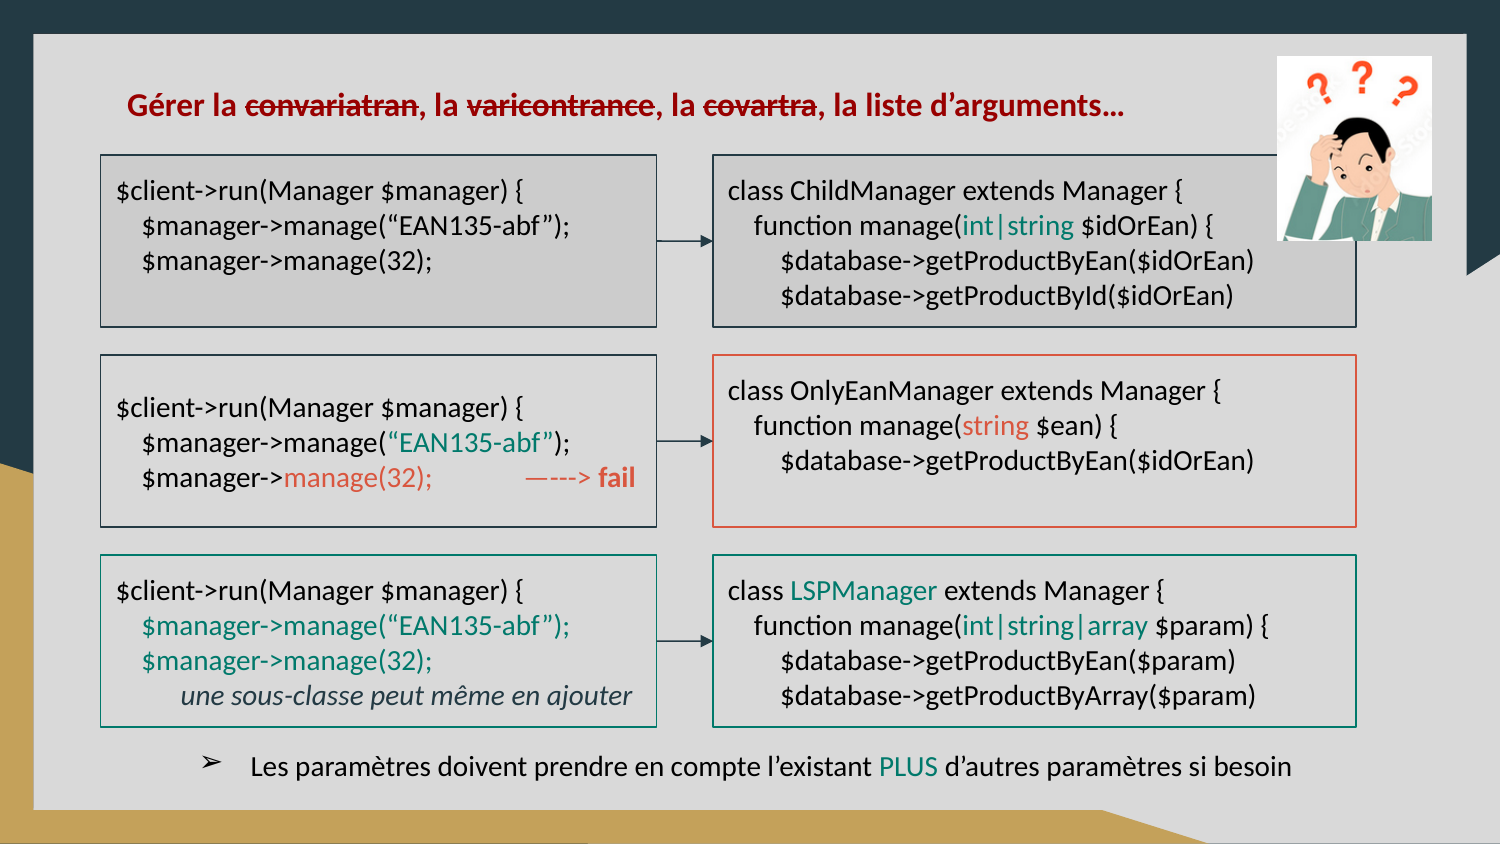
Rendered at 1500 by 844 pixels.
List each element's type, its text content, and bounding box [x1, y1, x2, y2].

text_box class OnlyEanManager extends Manager { function manage(string $ean) { $database->getProductByEan($idOrEan) [712, 355, 1357, 527]
text_box $client->run(Manager $manager) { $manager->manage(“EAN135-abf”); $manager->manage(32); [100, 155, 657, 327]
text_box $client->run(Manager $manager) { $manager->manage(“EAN135-abf”); $manager->manage(32); —---> fail [100, 355, 657, 527]
text_box $client->run(Manager $manager) { $manager->manage(“EAN135-abf”); $manager->manage(32); une sous-classe peut même en ajouter [100, 555, 657, 727]
text_box Les paramètres doivent prendre en compte l’existant PLUS d’autres paramètres si besoin [160, 732, 1432, 798]
text_box Gérer la convariatran, la varicontrance, la covartra, la liste d’arguments… [73, 67, 1277, 138]
text_box class LSPManager extends Manager { function manage(int|string|array $param) { $database->getProductByEan($param) $database->getProductByArray($param) [712, 555, 1357, 727]
picture [1277, 56, 1432, 242]
text_box class ChildManager extends Manager { function manage(int|string $idOrEan) { $database->getProductByEan($idOrEan) $database->getProductById($idOrEan) [712, 155, 1357, 327]
